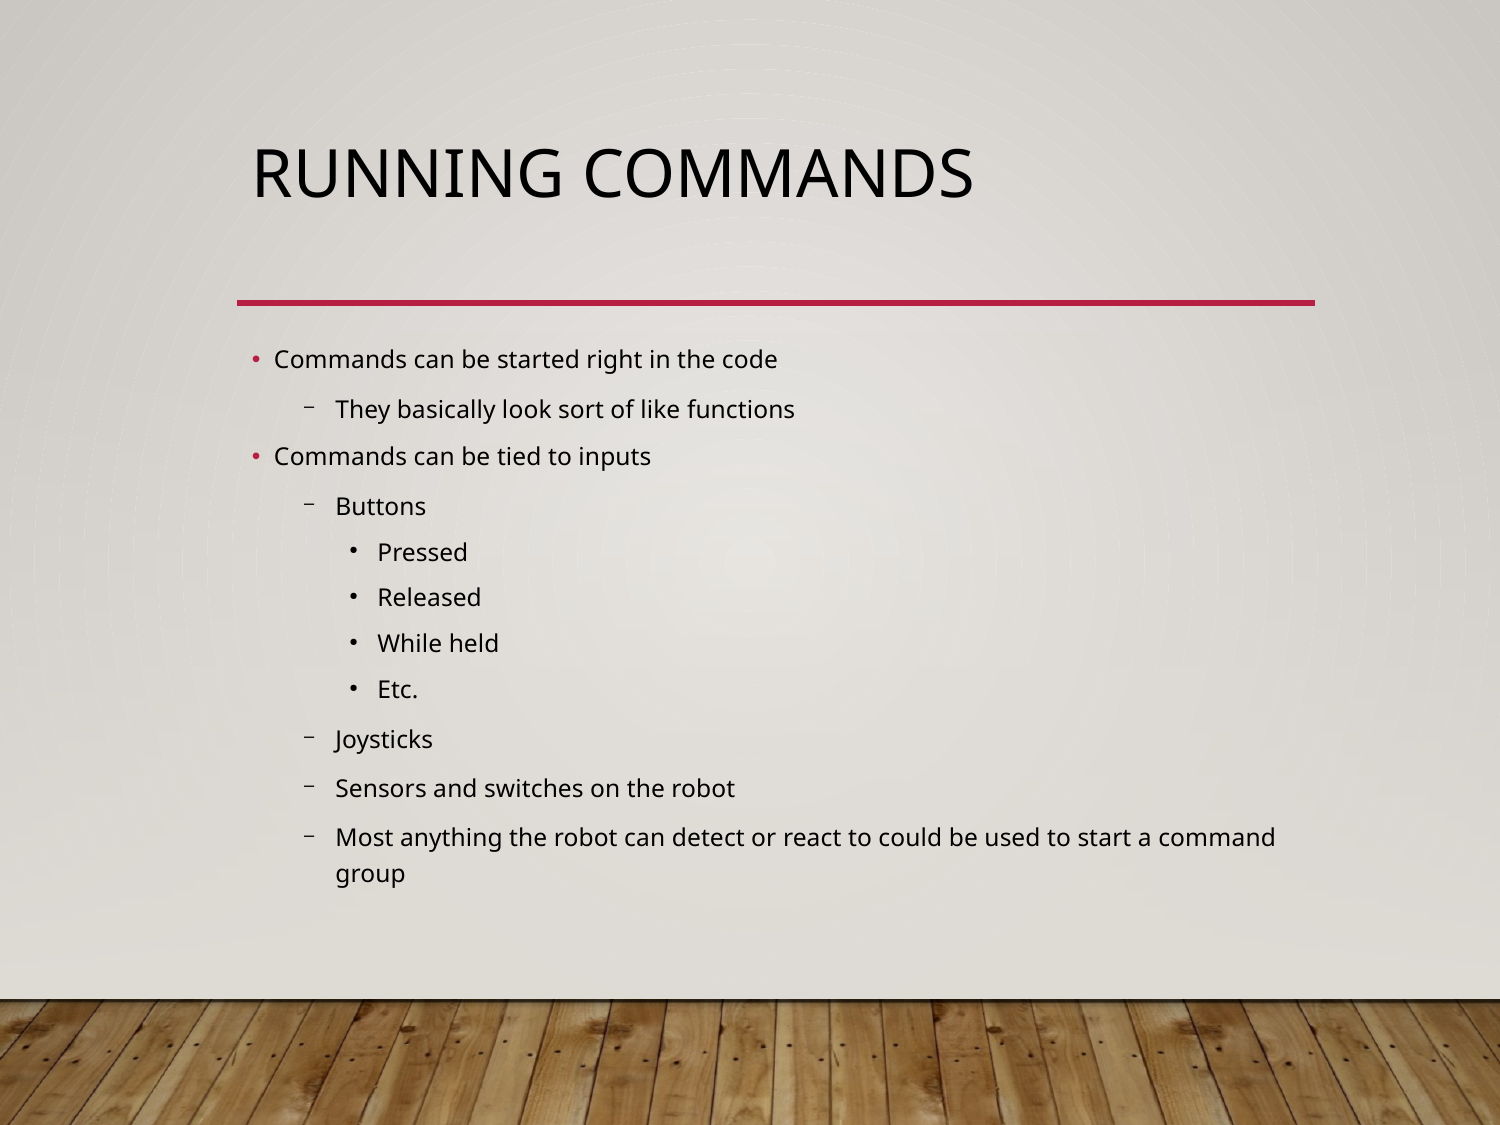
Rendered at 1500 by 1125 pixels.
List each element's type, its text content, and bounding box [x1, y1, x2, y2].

title Running Commands [236, 131, 1315, 305]
list Commands can be started right in the code They basically look sort of like functions Commands can be tied to inputs Buttons Pressed Released While held Etc. Joysticks Sensors and switches on the robot Most anything the robot can detect or react to could be used to start a command group [236, 330, 1315, 897]
picture [0, 999, 1500, 1125]
